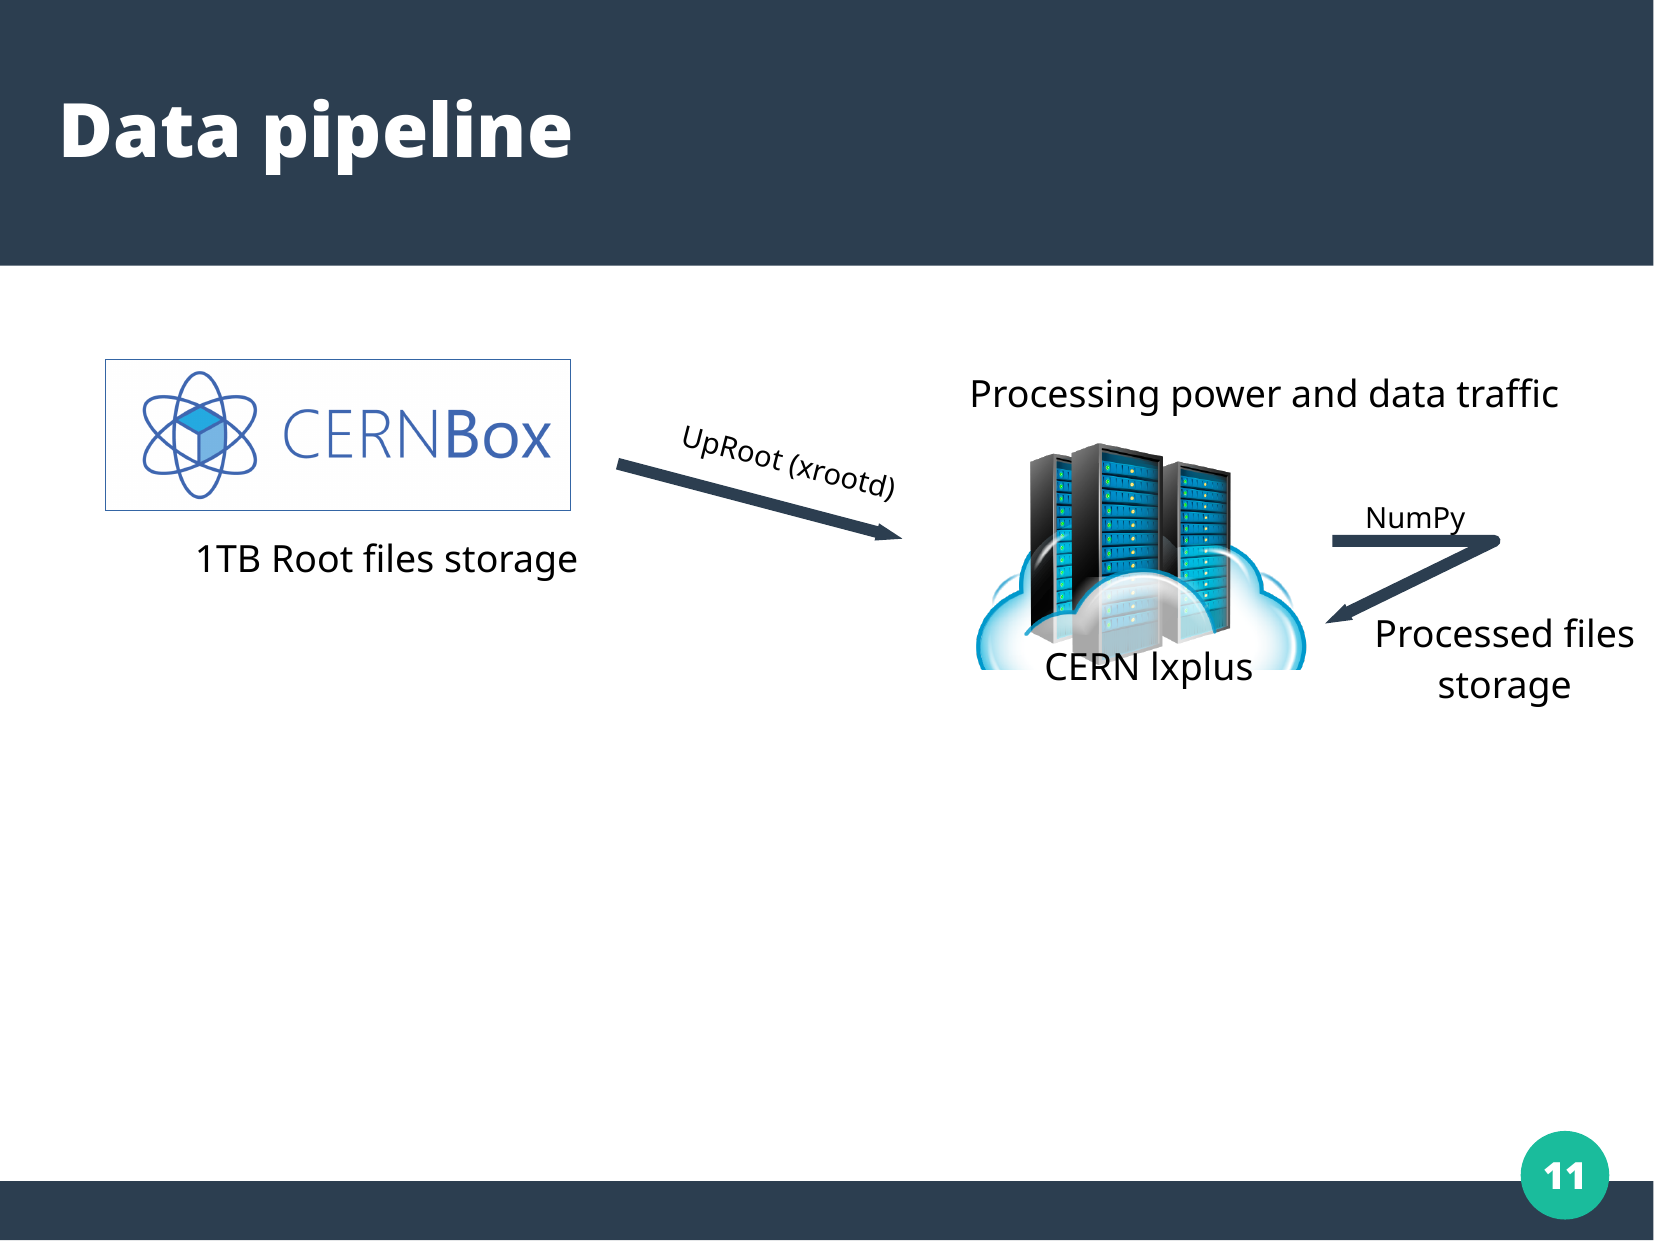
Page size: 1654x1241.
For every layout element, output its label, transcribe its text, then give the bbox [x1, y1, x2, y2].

text_box UpRoot (xrootd) [662, 404, 893, 511]
picture [105, 359, 571, 511]
text_box Processed files storage [1359, 600, 1654, 710]
text_box CERN lxplus [1029, 633, 1247, 696]
text_box Processing power and data traffic [954, 360, 1505, 423]
text_box NumPy [1350, 489, 1470, 542]
picture [948, 411, 1333, 670]
text_box 1TB Root files storage [180, 525, 547, 588]
title Data pipeline [59, 49, 1595, 207]
